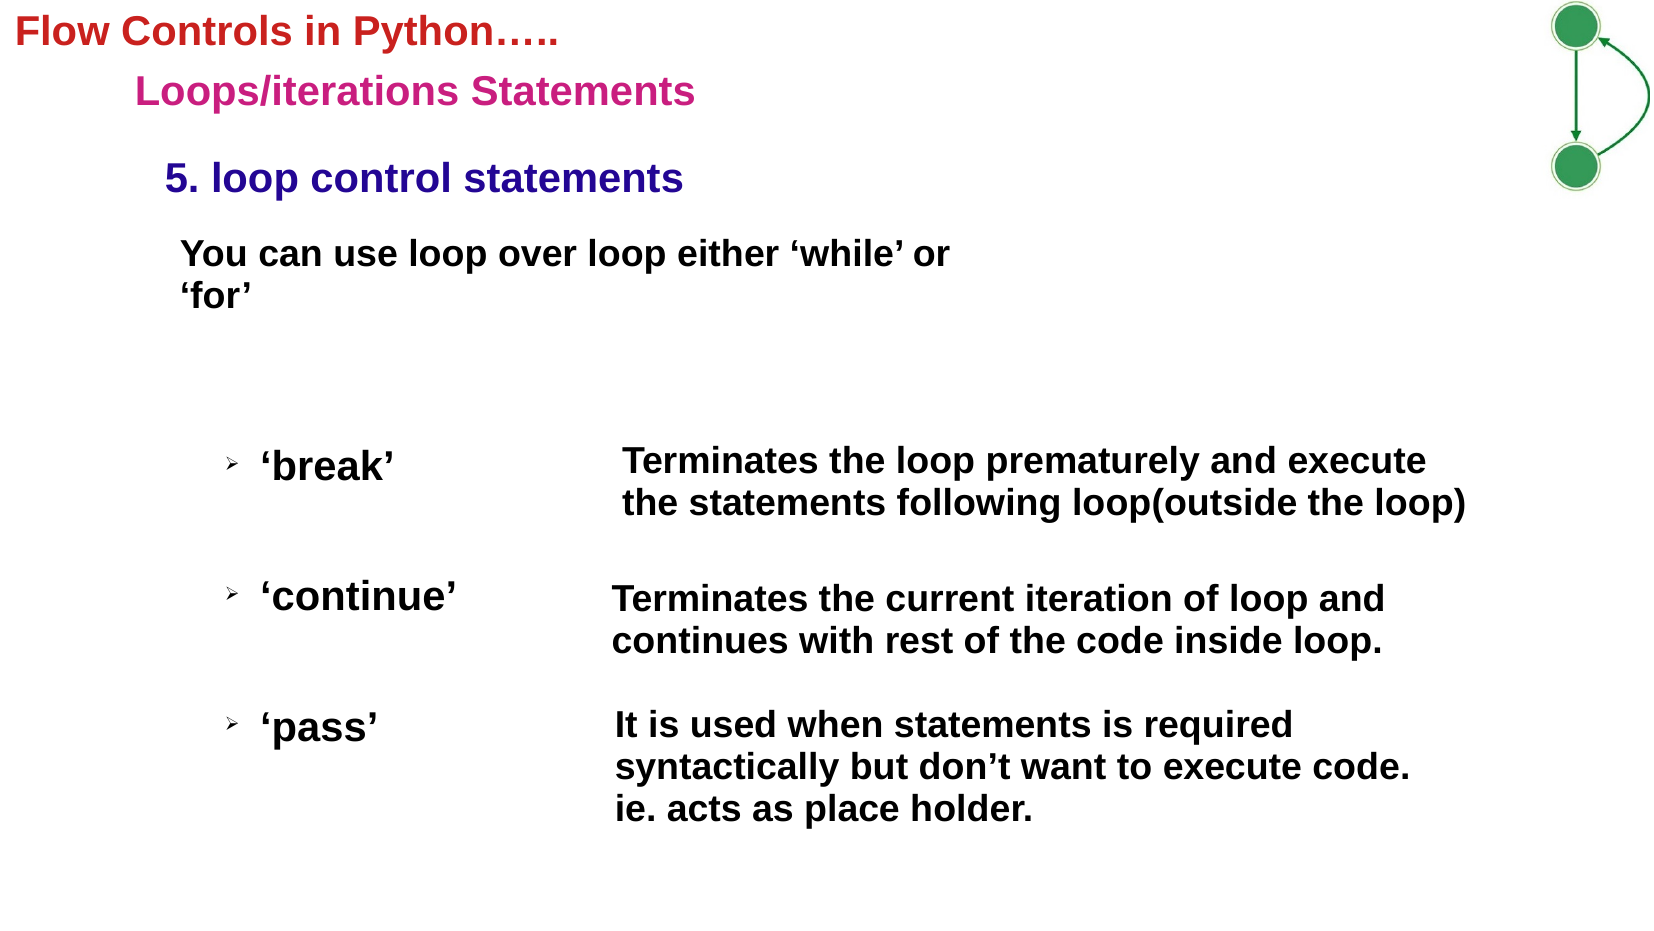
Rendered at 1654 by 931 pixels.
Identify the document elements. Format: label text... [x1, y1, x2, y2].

text_box Terminates the loop prematurely and execute the statements following loop(outside the loop) [607, 432, 1493, 532]
picture [1529, 0, 1650, 199]
text_box Flow Controls in Python….. [0, 0, 871, 62]
text_box ‘break’ ‘continue’ ‘pass’ [210, 435, 556, 758]
text_box It is used when statements is required syntactically but don’t want to execute code. ie. acts as place holder. [600, 696, 1486, 837]
text_box Loops/iterations Statements [120, 60, 1201, 136]
text_box 5. loop control statements [150, 147, 766, 211]
text_box Terminates the current iteration of loop and continues with rest of the code inside loop. [596, 570, 1482, 669]
text_box You can use loop over loop either ‘while’ or ‘for’ [165, 225, 1021, 376]
